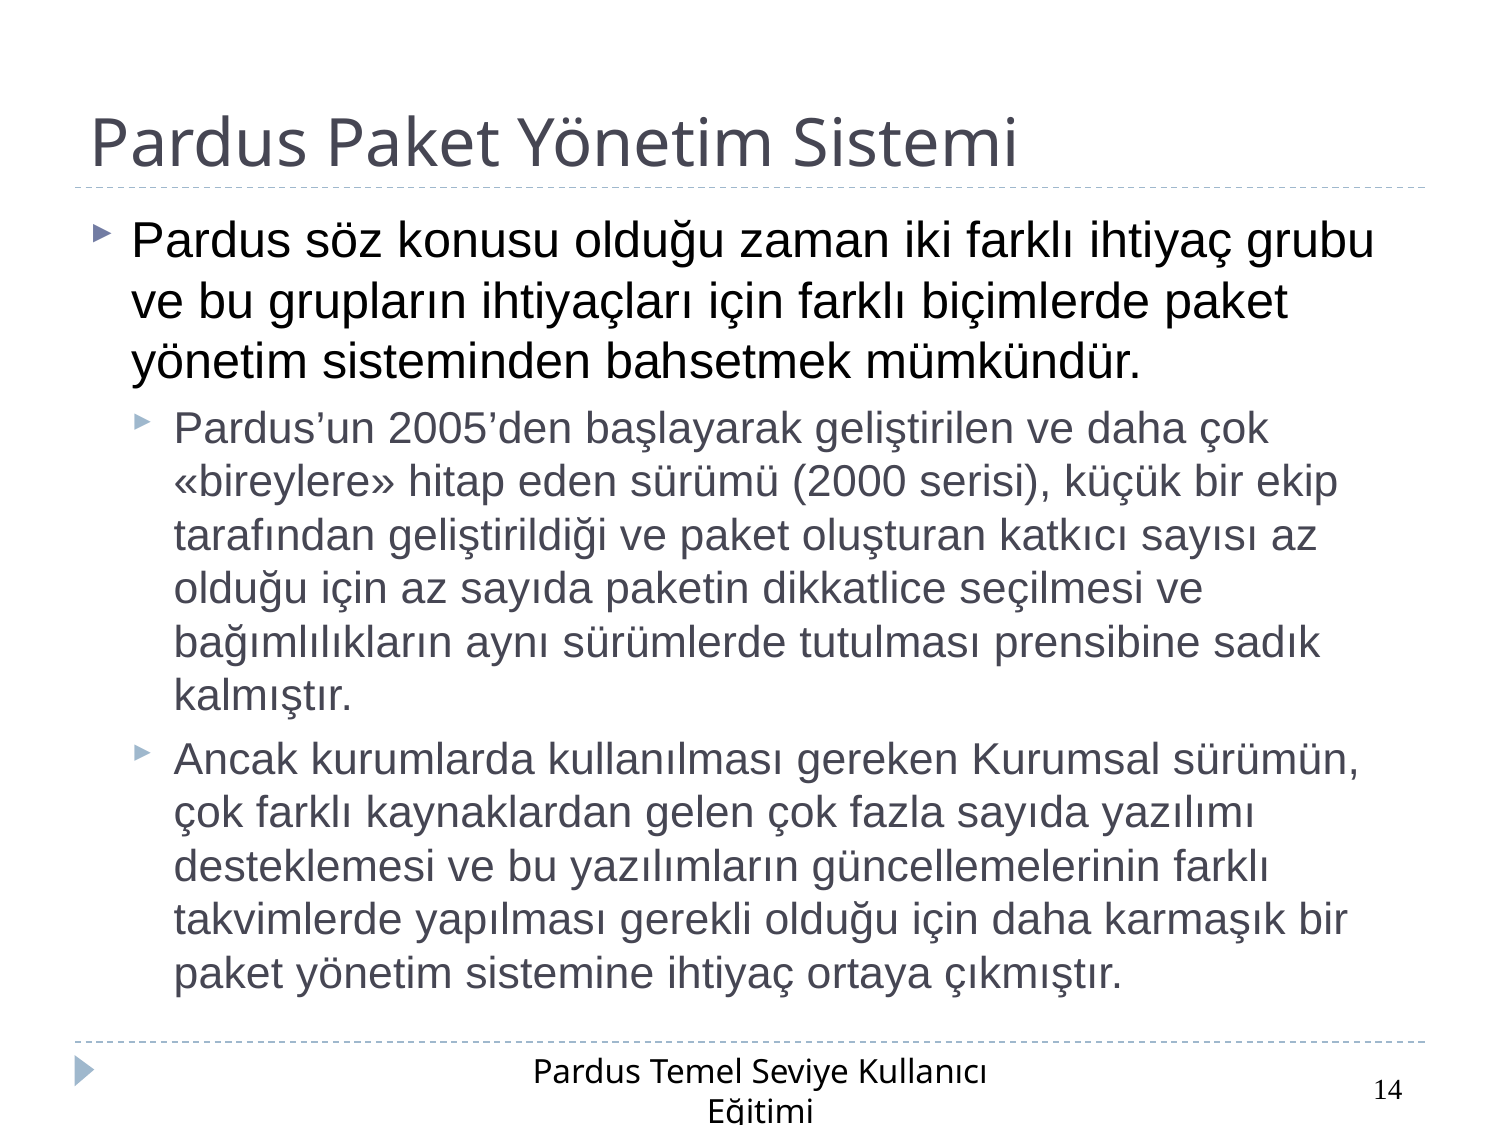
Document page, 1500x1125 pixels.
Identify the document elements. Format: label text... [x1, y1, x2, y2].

title Pardus Paket Yönetim Sistemi [75, 24, 1425, 188]
list Pardus söz konusu olduğu zaman iki farklı ihtiyaç grubu ve bu grupların ihtiyaçları için farklı biçimlerde paket yönetim sisteminden bahsetmek mümkündür. Pardus’un 2005’den başlayarak geliştirilen ve daha çok «bireylere» hitap eden sürümü (2000 serisi), küçük bir ekip tarafından geliştirildiği ve paket oluşturan katkıcı sayısı az olduğu için az sayıda paketin dikkatlice seçilmesi ve bağımlılıkların aynı sürümlerde tutulması prensibine sadık kalmıştır. Ancak kurumlarda kullanılması gereken Kurumsal sürümün, çok farklı kaynaklardan gelen çok fazla sayıda yazılımı desteklemesi ve bu yazılımların güncellemelerinin farklı takvimlerde yapılması gerekli olduğu için daha karmaşık bir paket yönetim sistemine ihtiyaç ortaya çıkmıştır. [75, 200, 1425, 1010]
